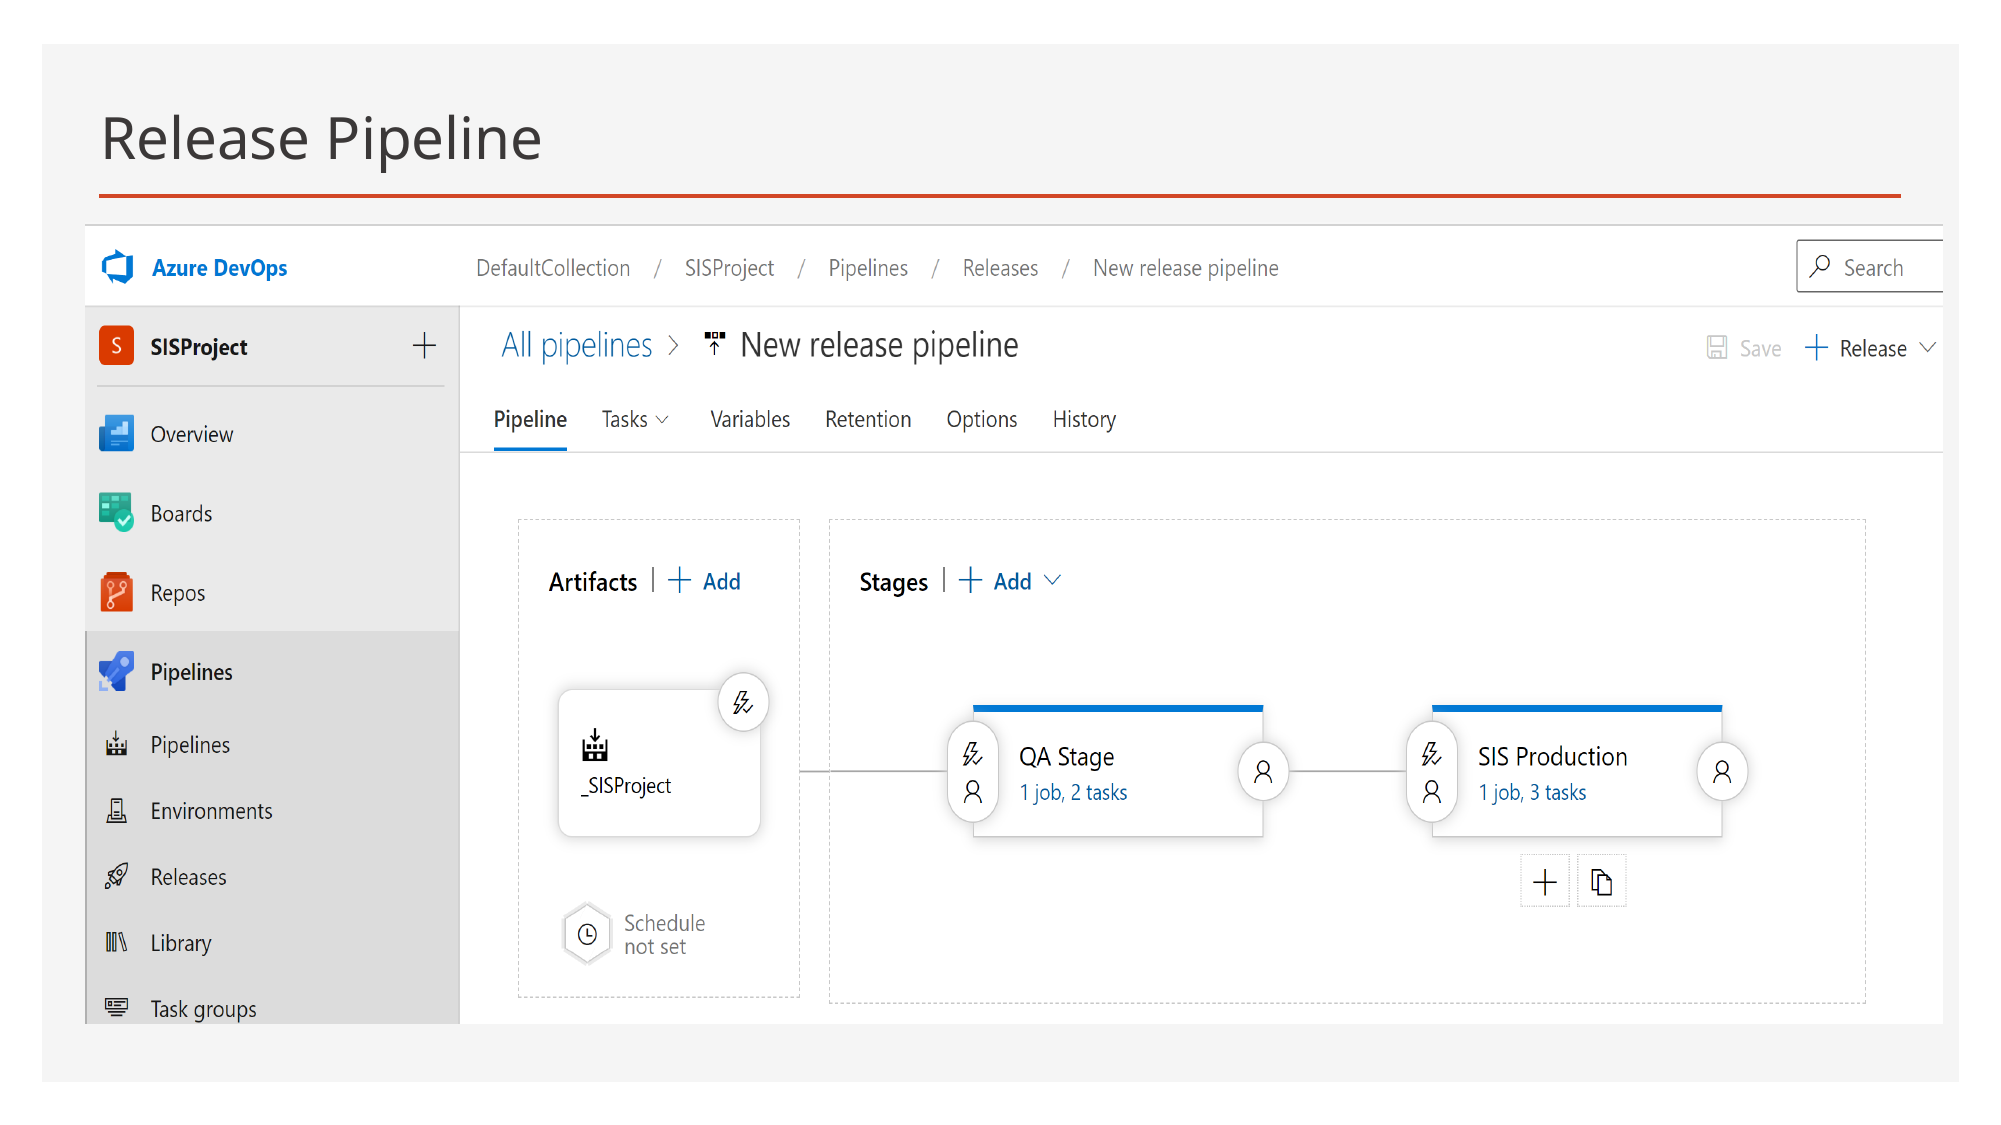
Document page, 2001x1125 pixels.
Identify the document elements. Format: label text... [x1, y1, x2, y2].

picture [85, 222, 1943, 1024]
title Release Pipeline [85, 73, 1214, 179]
